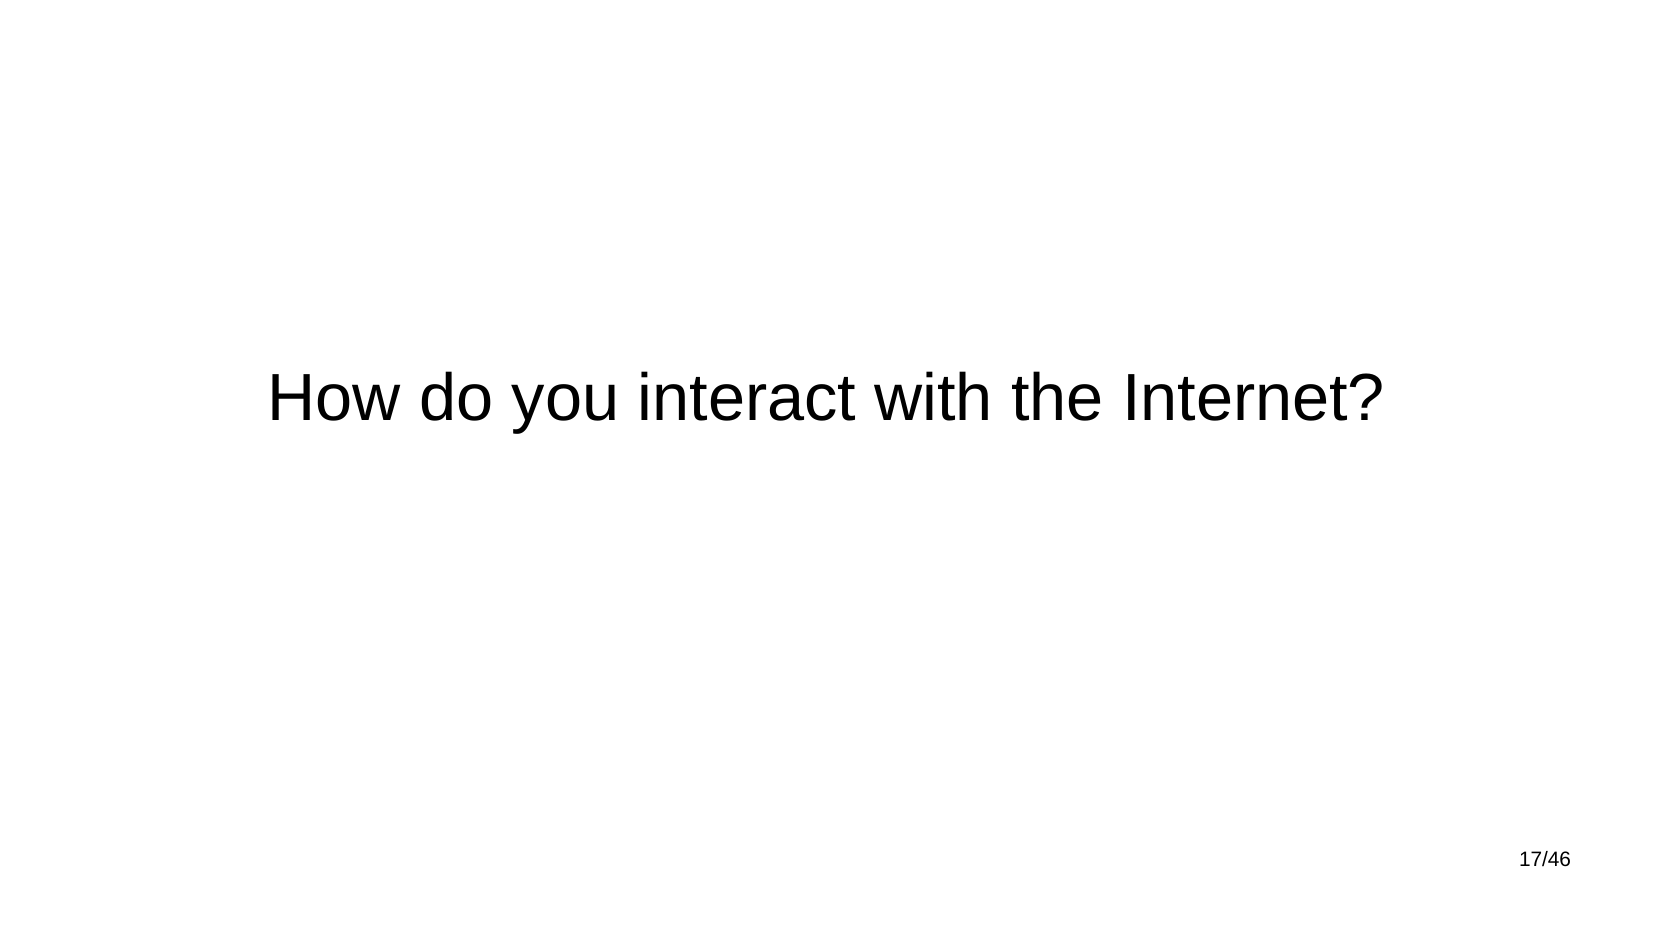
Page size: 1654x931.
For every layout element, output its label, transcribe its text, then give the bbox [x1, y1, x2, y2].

subtitle How do you interact with the Internet? [82, 37, 1571, 757]
